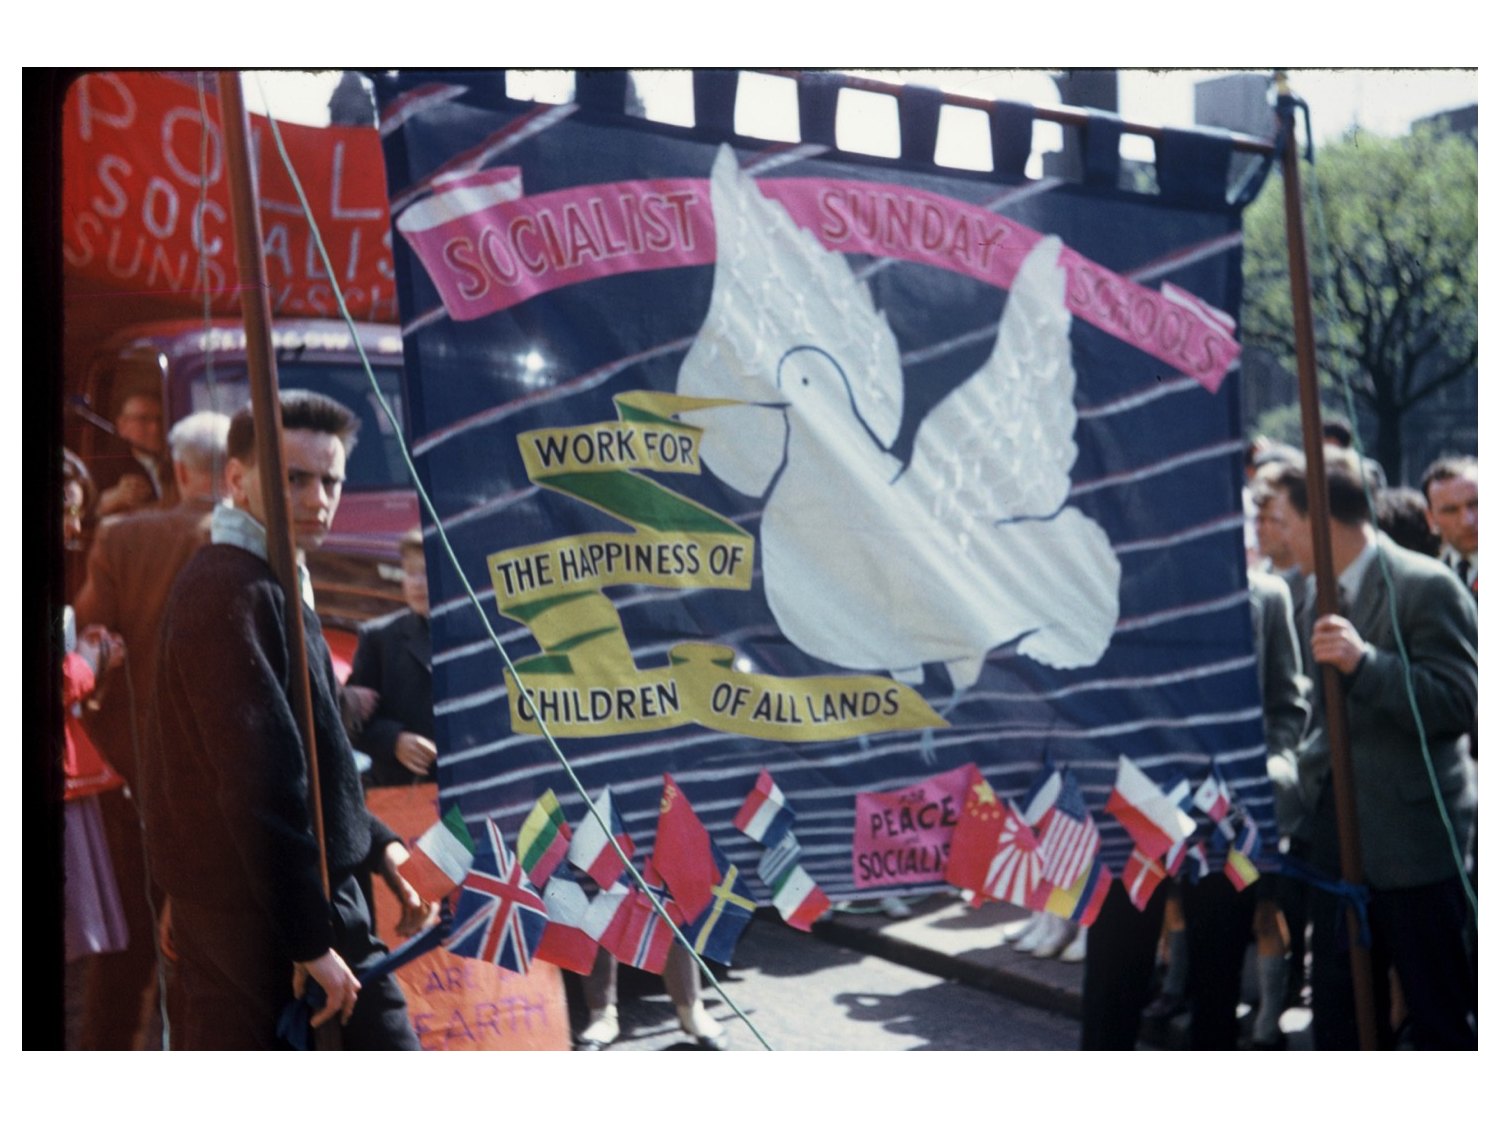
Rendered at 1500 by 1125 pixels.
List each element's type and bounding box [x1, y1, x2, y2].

picture [22, 67, 1478, 1051]
